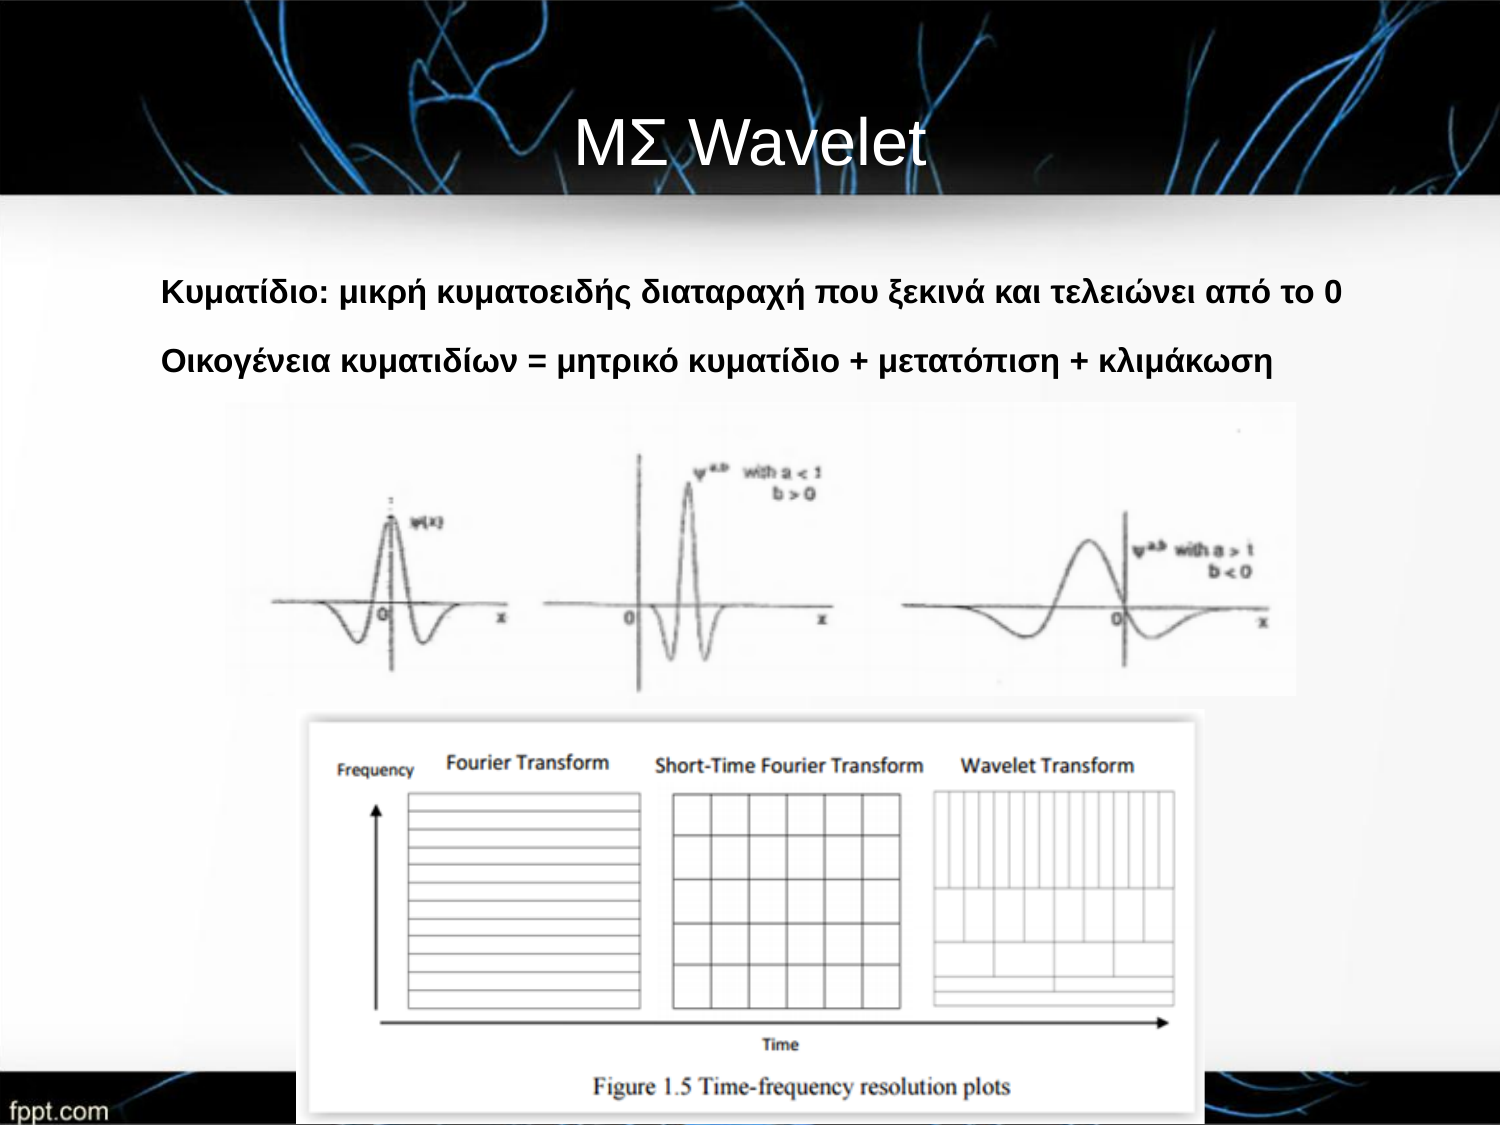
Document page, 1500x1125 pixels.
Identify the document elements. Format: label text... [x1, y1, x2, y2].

title ΜΣ Wavelet [75, 45, 1425, 233]
list Κυματίδιο: μικρή κυματοειδής διαταραχή που ξεκινά και τελειώνει από το 0 Οικογένεια κυματιδίων = μητρικό κυματίδιο + μετατόπιση + κλιμάκωση [75, 262, 1425, 1005]
picture [0, 0, 1500, 1125]
